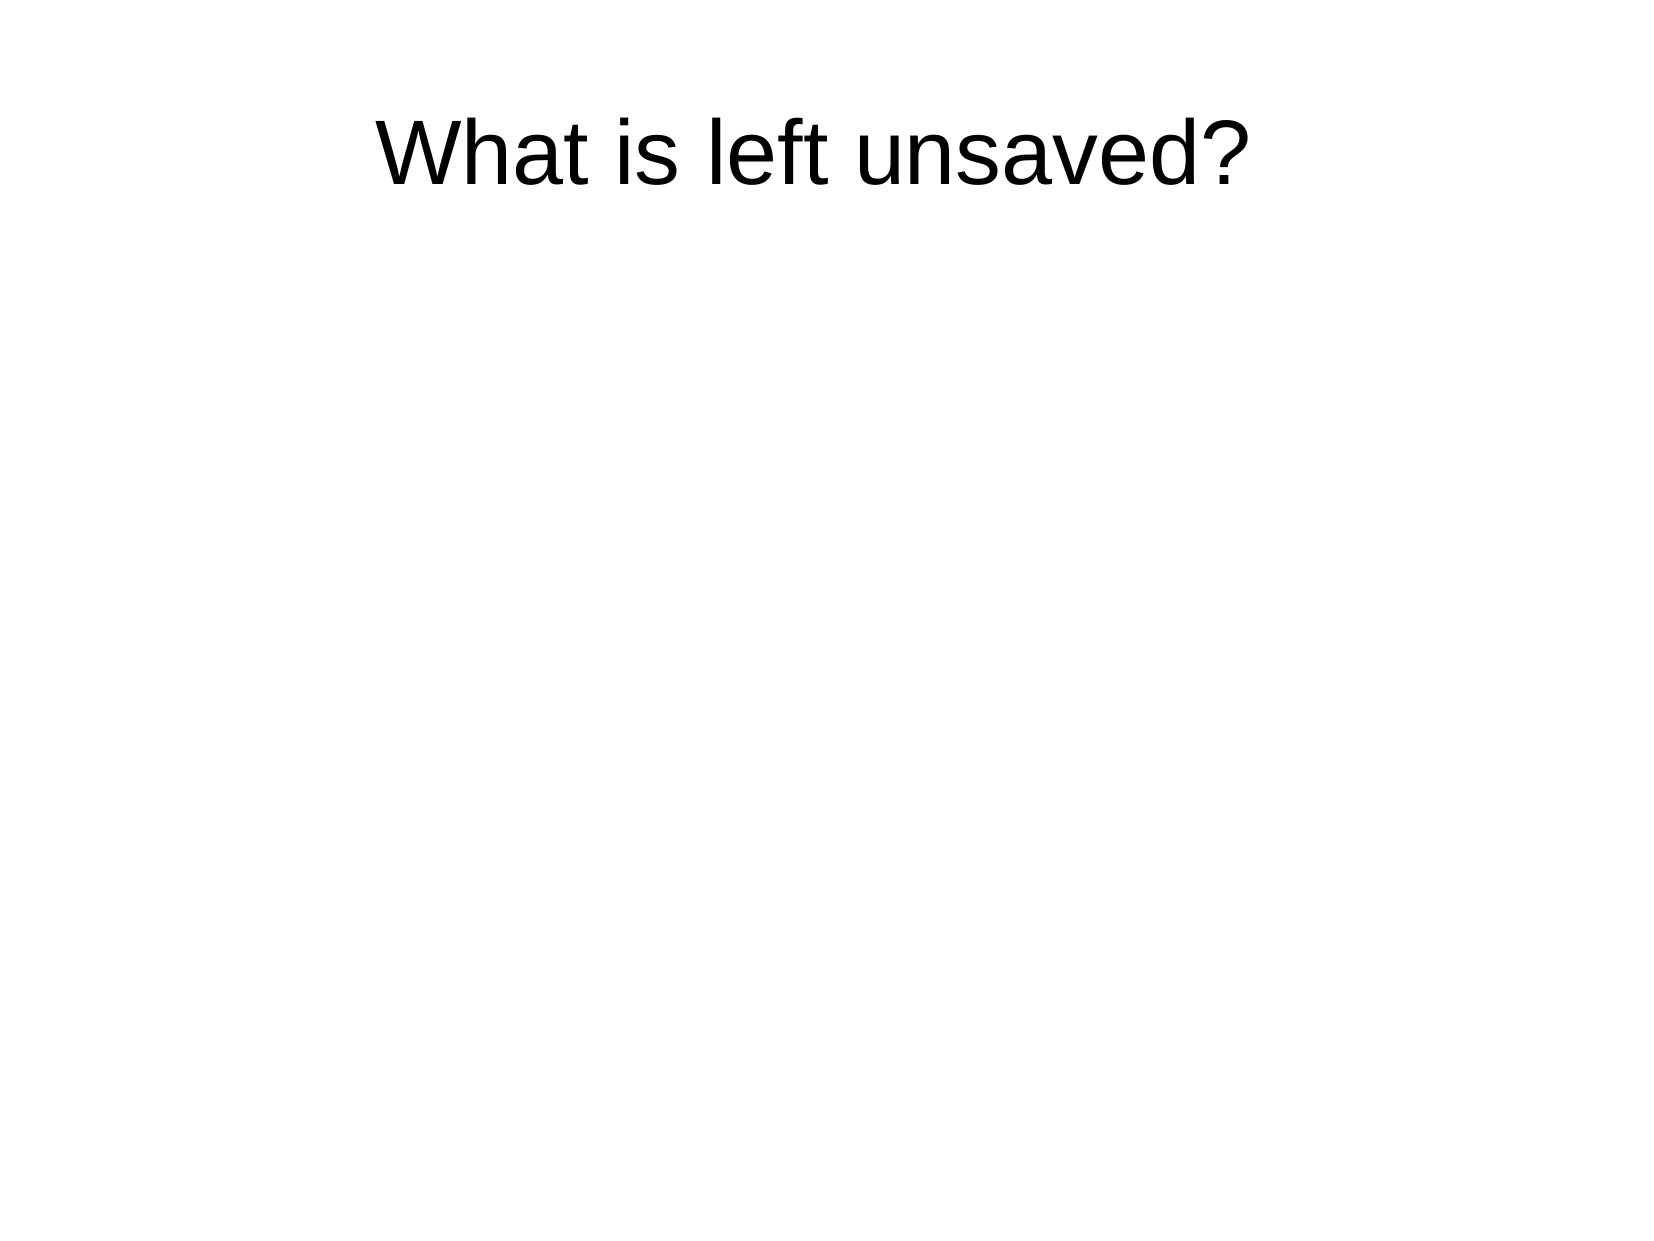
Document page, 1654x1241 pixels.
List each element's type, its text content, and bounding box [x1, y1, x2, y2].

title What is left unsaved? [82, 49, 1571, 257]
